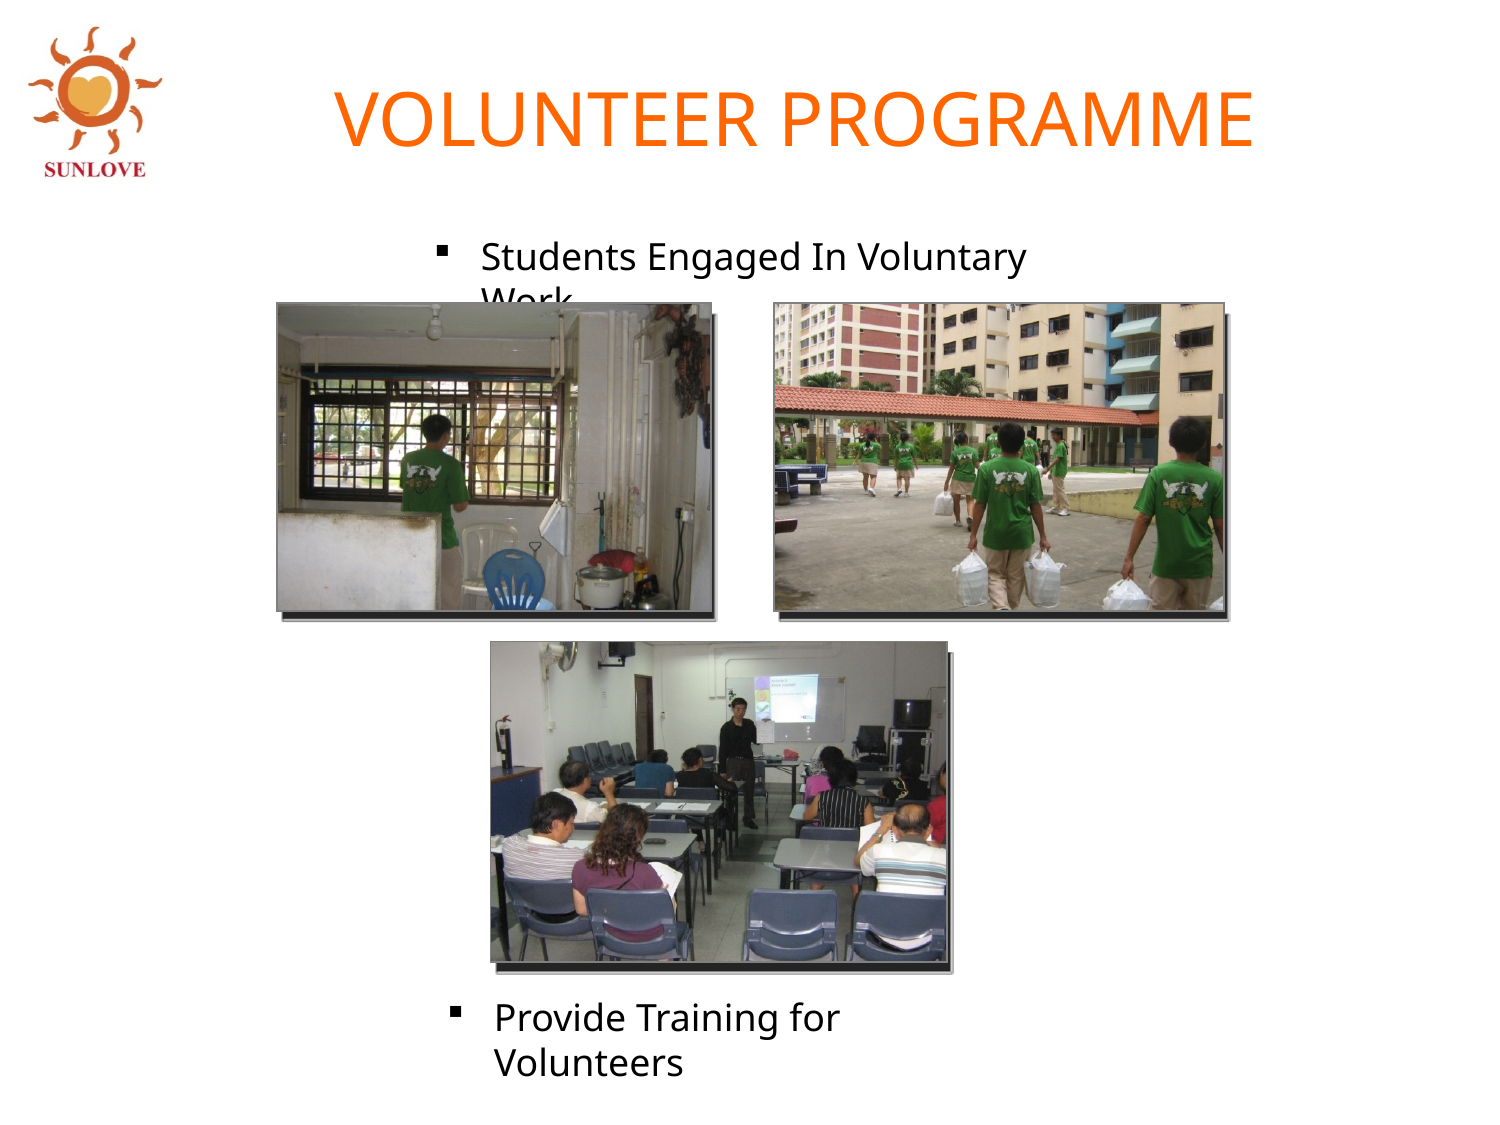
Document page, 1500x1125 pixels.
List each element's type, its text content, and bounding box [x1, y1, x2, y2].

picture [774, 303, 1224, 611]
picture [491, 642, 947, 962]
picture [277, 303, 711, 611]
text_box Provide Training for Volunteers [432, 986, 978, 1091]
title VOLUNTEER PROGRAMME [123, 22, 1487, 211]
picture [20, 18, 170, 185]
text_box Students Engaged In Voluntary Work [419, 225, 1063, 331]
